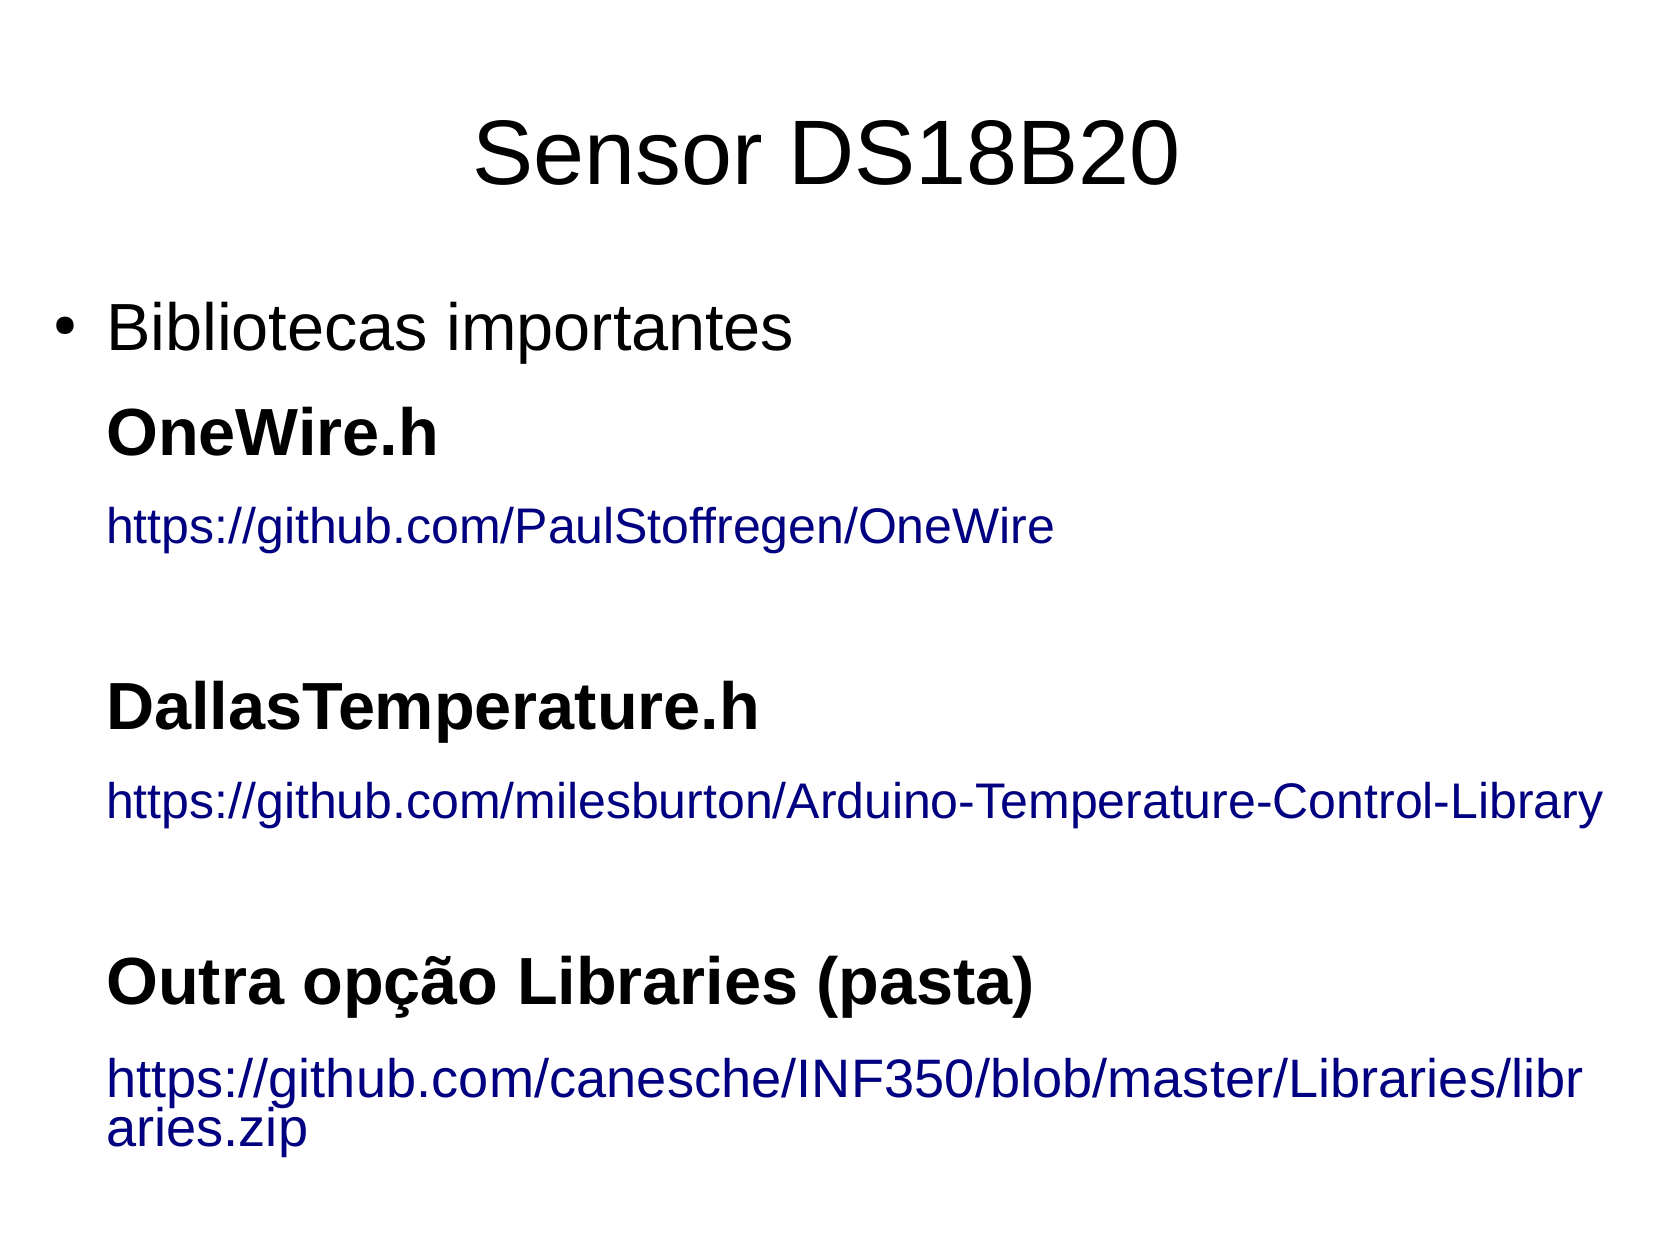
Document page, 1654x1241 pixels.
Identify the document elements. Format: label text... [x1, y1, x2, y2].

list Bibliotecas importantes OneWire.h https://github.com/PaulStoffregen/OneWire DallasTemperature.h https://github.com/milesburton/Arduino-Temperature-Control-Library Outra opção Libraries (pasta) https://github.com/canesche/INF350/blob/master/Libraries/libraries.zip [35, 290, 1607, 1158]
title Sensor DS18B20 [82, 49, 1571, 257]
